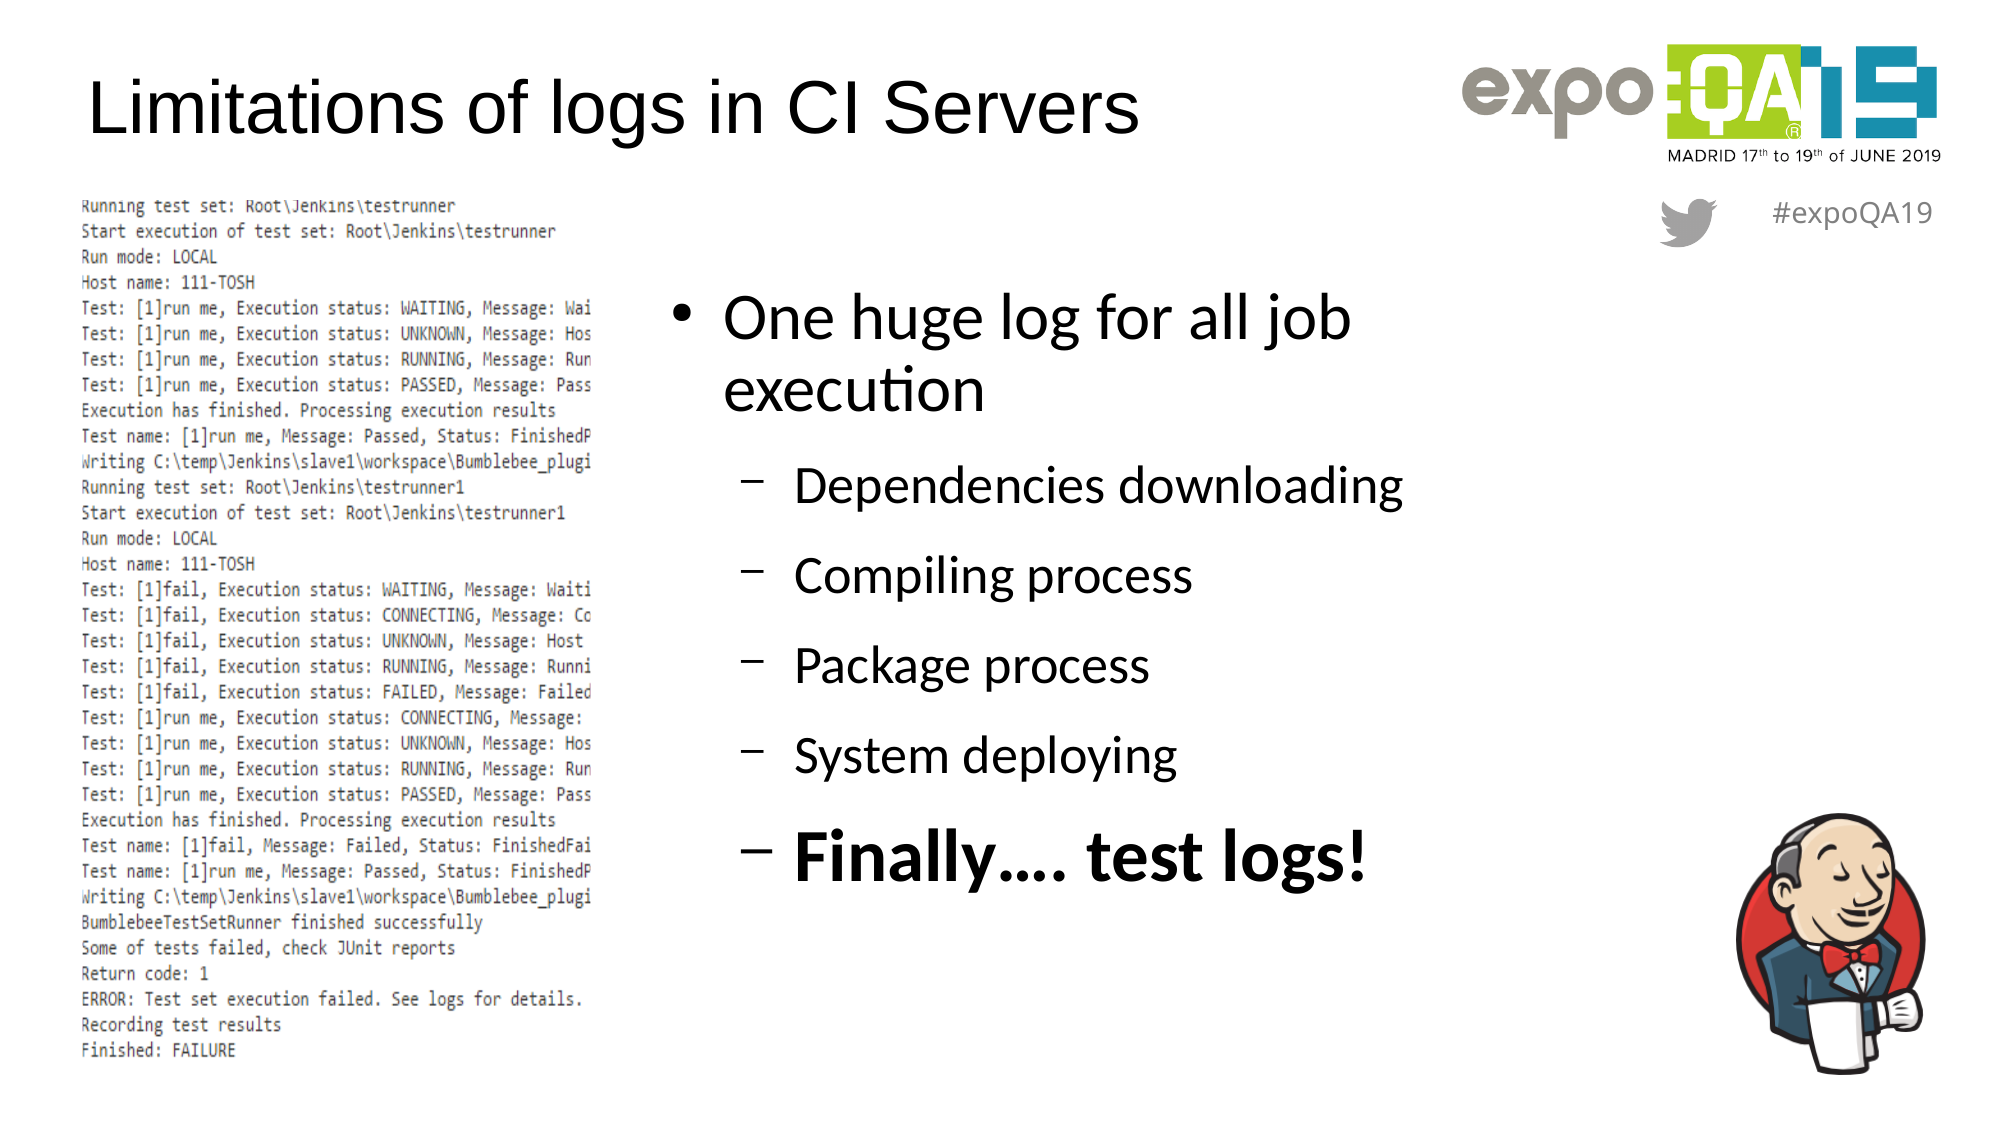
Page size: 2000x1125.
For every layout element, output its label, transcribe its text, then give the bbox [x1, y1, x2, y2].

picture [1429, 37, 1948, 165]
title Limitations of logs in CI Servers [72, 54, 1277, 164]
picture [1659, 193, 1718, 253]
list One huge log for all job execution Dependencies downloading Compiling process Package process System deploying Finally…. test logs! [637, 274, 1570, 945]
picture [1736, 813, 1926, 1076]
picture [82, 200, 591, 1064]
